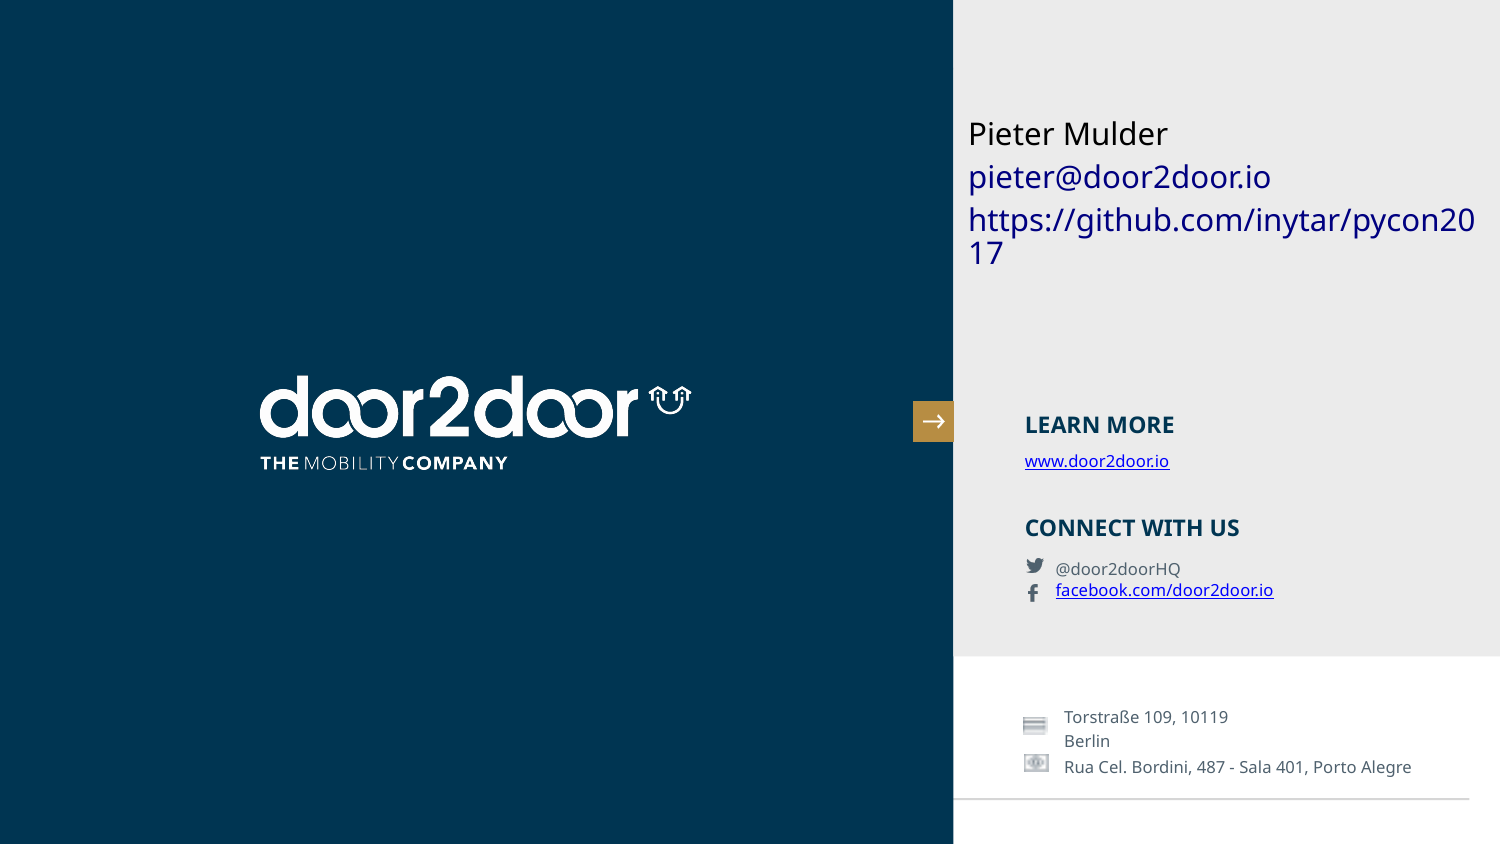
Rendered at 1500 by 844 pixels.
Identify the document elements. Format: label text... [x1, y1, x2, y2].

text_box www.door2door.io [1021, 443, 1318, 474]
text_box Rua Cel. Bordini, 487 - Sala 401, Porto Alegre [1061, 750, 1417, 781]
text_box LEARN MORE [1021, 404, 1318, 439]
text_box CONNECT WITH US [1021, 506, 1318, 542]
picture [254, 371, 697, 477]
picture [1026, 558, 1044, 573]
text_box Torstraße 109, 10119 Berlin [1061, 711, 1279, 742]
text_box Pieter Mulder pieter@door2door.io https://github.com/inytar/pycon2017 [953, 105, 1500, 261]
picture [1024, 754, 1049, 772]
text_box facebook.com/door2door.io [1052, 581, 1349, 610]
picture [1028, 584, 1038, 602]
picture [1023, 717, 1048, 735]
picture [913, 401, 954, 442]
text_box @door2doorHQ [1052, 551, 1349, 581]
text_box [0, 0, 1500, 844]
